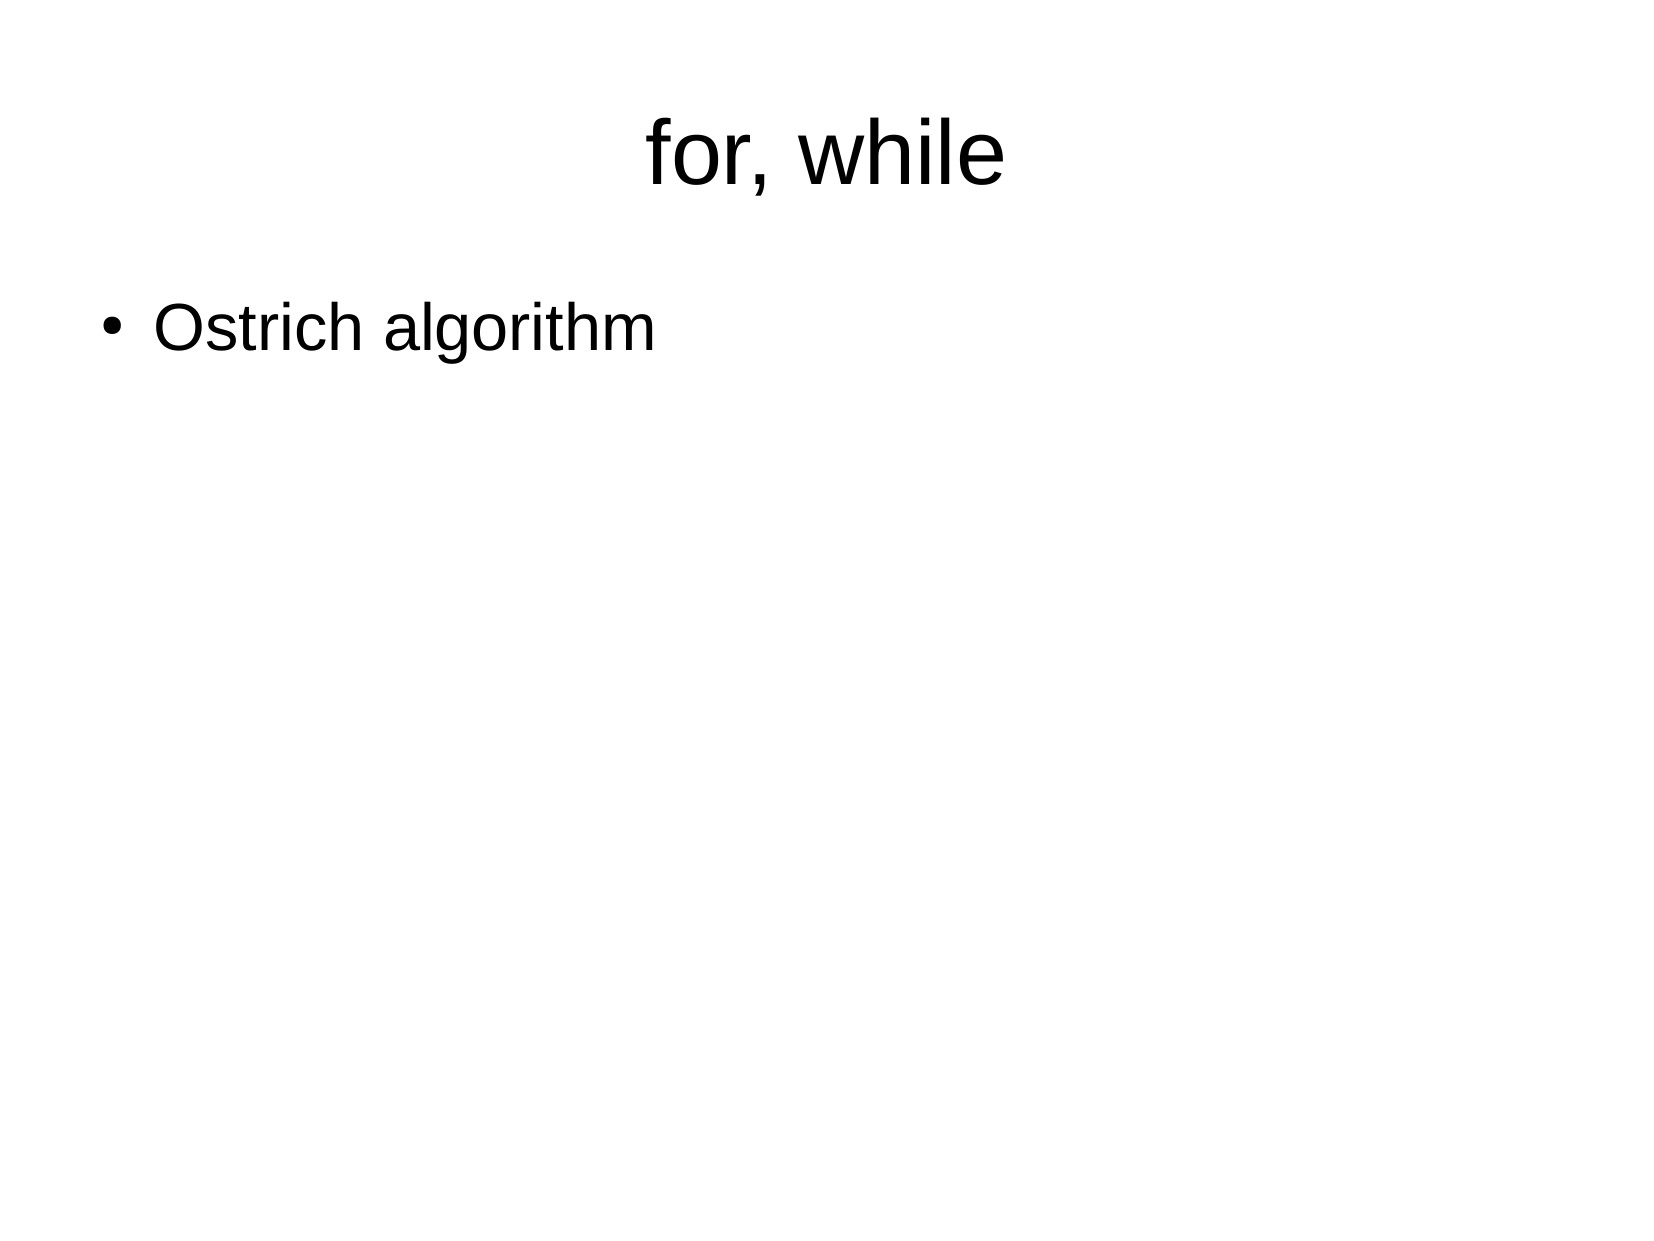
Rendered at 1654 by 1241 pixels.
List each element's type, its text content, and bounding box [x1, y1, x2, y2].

list Ostrich algorithm [82, 290, 1571, 1010]
title for, while [82, 49, 1571, 257]
